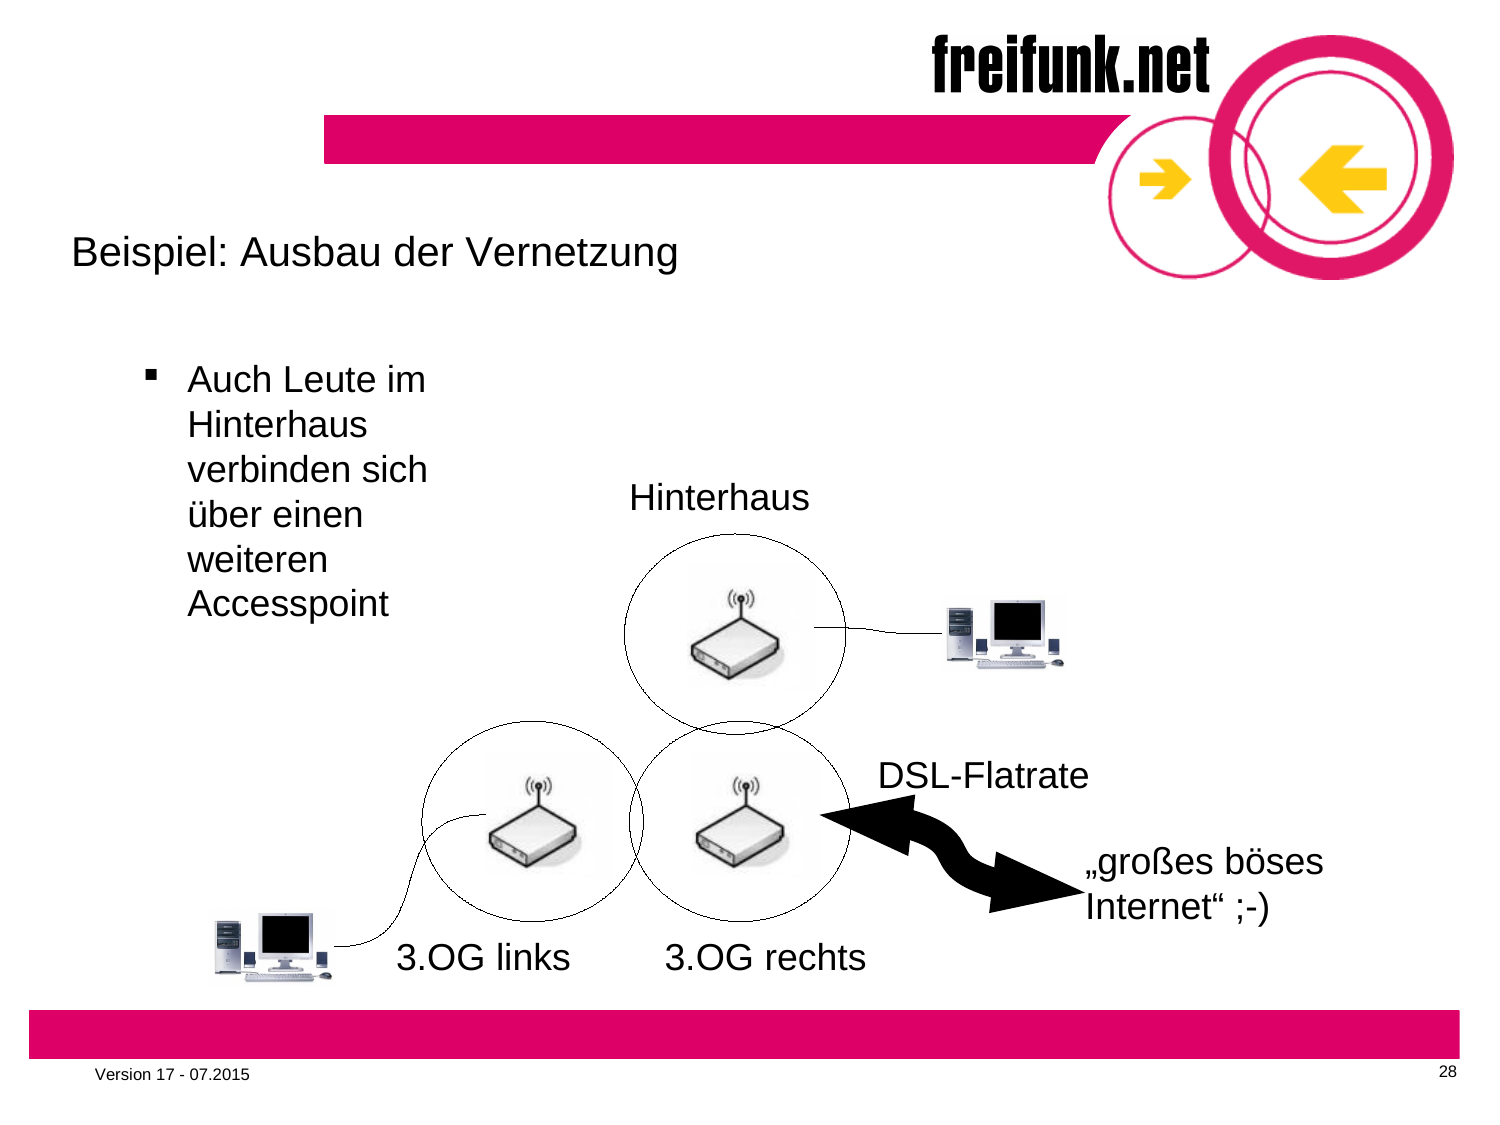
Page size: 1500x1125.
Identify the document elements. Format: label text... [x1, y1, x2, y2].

text_box „großes böses Internet“ ;-) [1085, 837, 1360, 948]
text_box Beispiel: Ausbau der Vernetzung [71, 225, 1212, 297]
picture [692, 751, 820, 879]
picture [932, 34, 1454, 280]
text_box 3.OG links [396, 933, 597, 988]
picture [209, 915, 335, 986]
picture [687, 564, 815, 691]
picture [941, 595, 1067, 673]
text_box Auch Leute im Hinterhaus verbinden sich über einen weiteren Accesspoint [113, 277, 517, 915]
text_box DSL-Flatrate [877, 751, 1090, 794]
text_box Hinterhaus [629, 473, 837, 527]
text_box 3.OG rechts [664, 933, 897, 988]
picture [517, 751, 612, 879]
